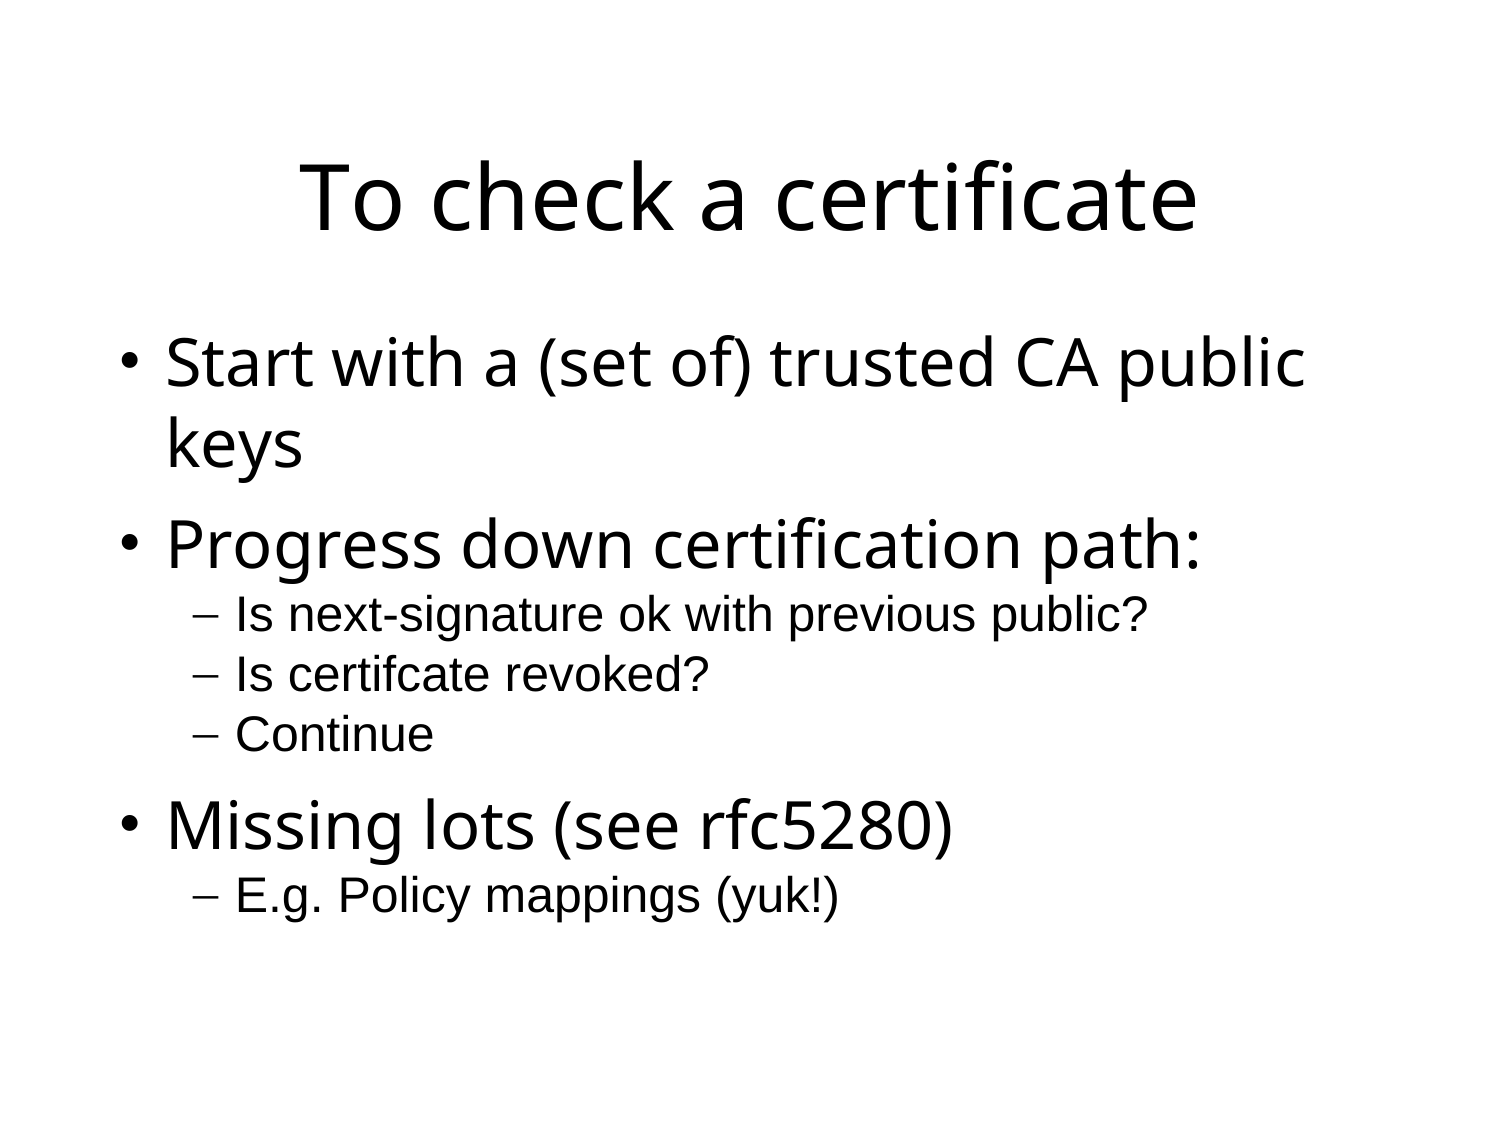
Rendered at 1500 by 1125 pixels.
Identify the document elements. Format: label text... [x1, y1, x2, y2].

text_box Start with a (set of) trusted CA public keys Progress down certification path: Is next-signature ok with previous public? Is certifcate revoked? Continue Missing lots (see rfc5280) E.g. Policy mappings (yuk!) [118, 319, 1394, 1030]
text_box To check a certificate [112, 99, 1388, 288]
